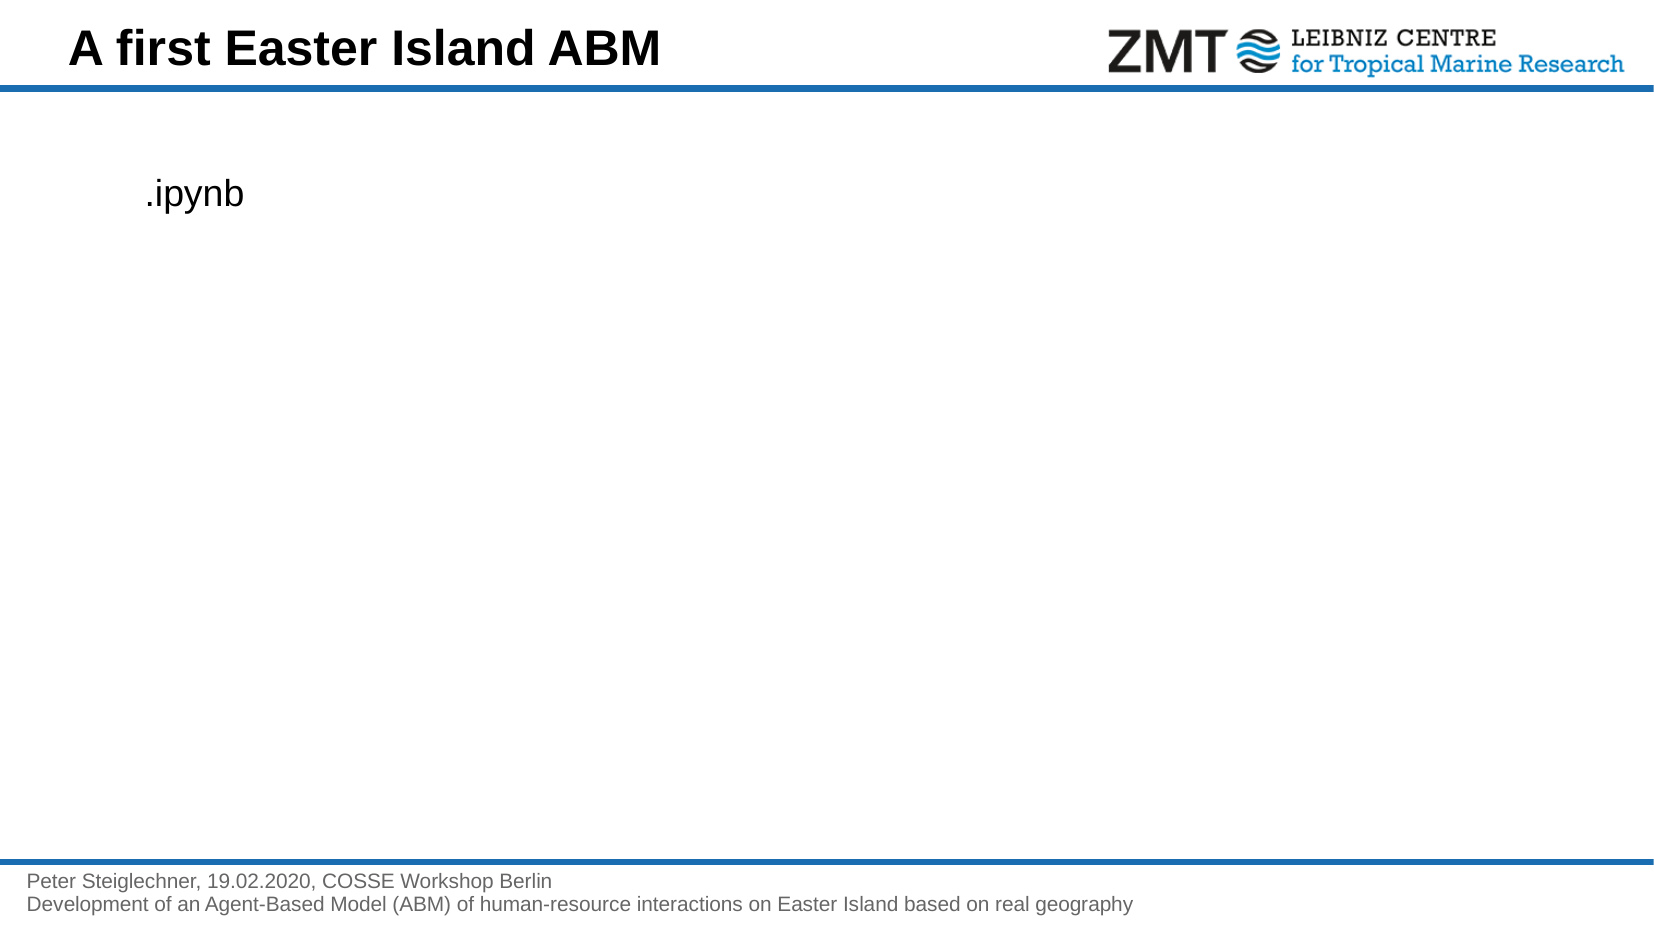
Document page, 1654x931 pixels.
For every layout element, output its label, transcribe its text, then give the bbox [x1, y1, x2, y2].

text_box A first Easter Island ABM [53, 12, 1111, 139]
text_box .ipynb [129, 165, 756, 223]
picture [1086, 1, 1654, 85]
